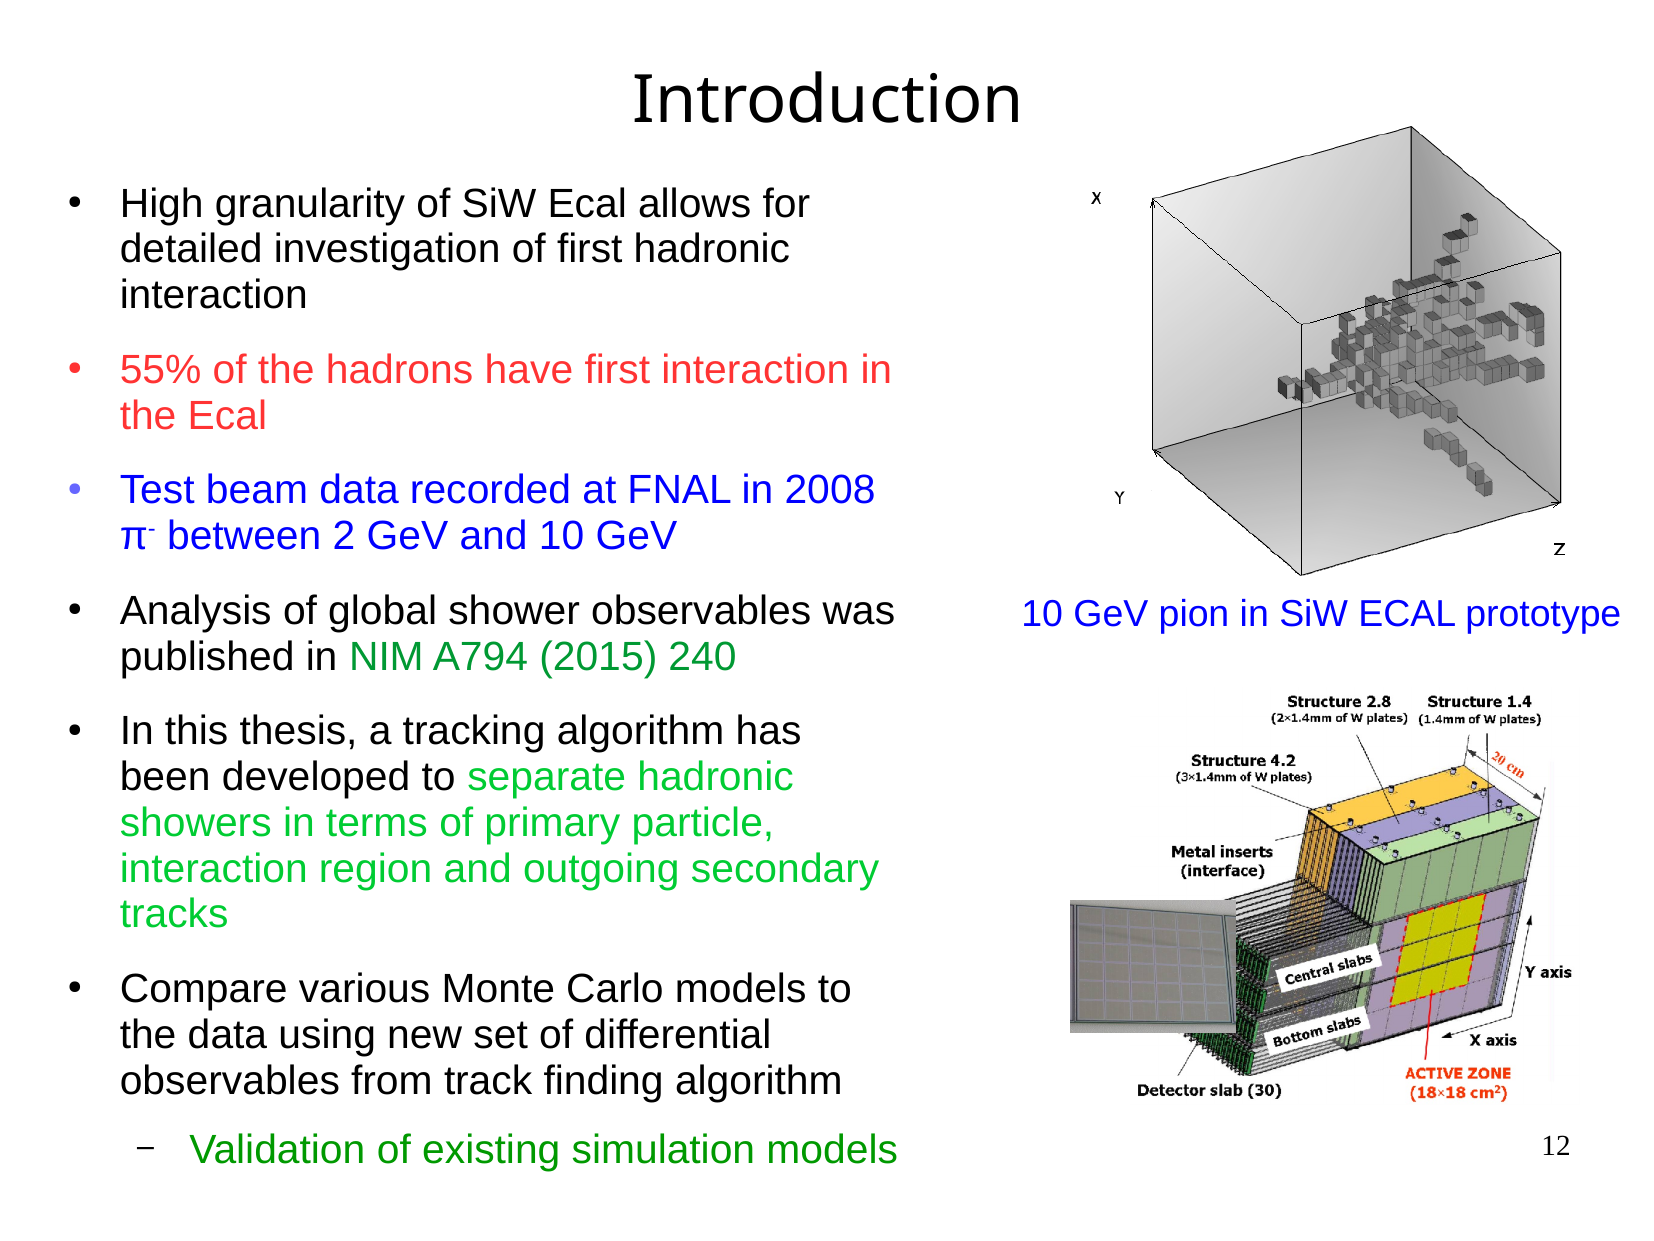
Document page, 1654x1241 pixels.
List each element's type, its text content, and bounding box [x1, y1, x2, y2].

text_box 10 GeV pion in SiW ECAL prototype [1006, 585, 1637, 647]
list High granularity of SiW Ecal allows for detailed investigation of first hadronic interaction 55% of the hadrons have first interaction in the Ecal Test beam data recorded at FNAL in 2008 π- between 2 GeV and 10 GeV Analysis of global shower observables was published in NIM A794 (2015) 240 In this thesis, a tracking algorithm has been developed to separate hadronic showers in terms of primary particle, interaction region and outgoing secondary tracks Compare various Monte Carlo models to the data using new set of differential observables from track finding algorithm Validation of existing simulation models [50, 180, 902, 1208]
picture [1070, 687, 1580, 1105]
picture [1078, 114, 1591, 585]
title Introduction [85, 46, 1571, 148]
